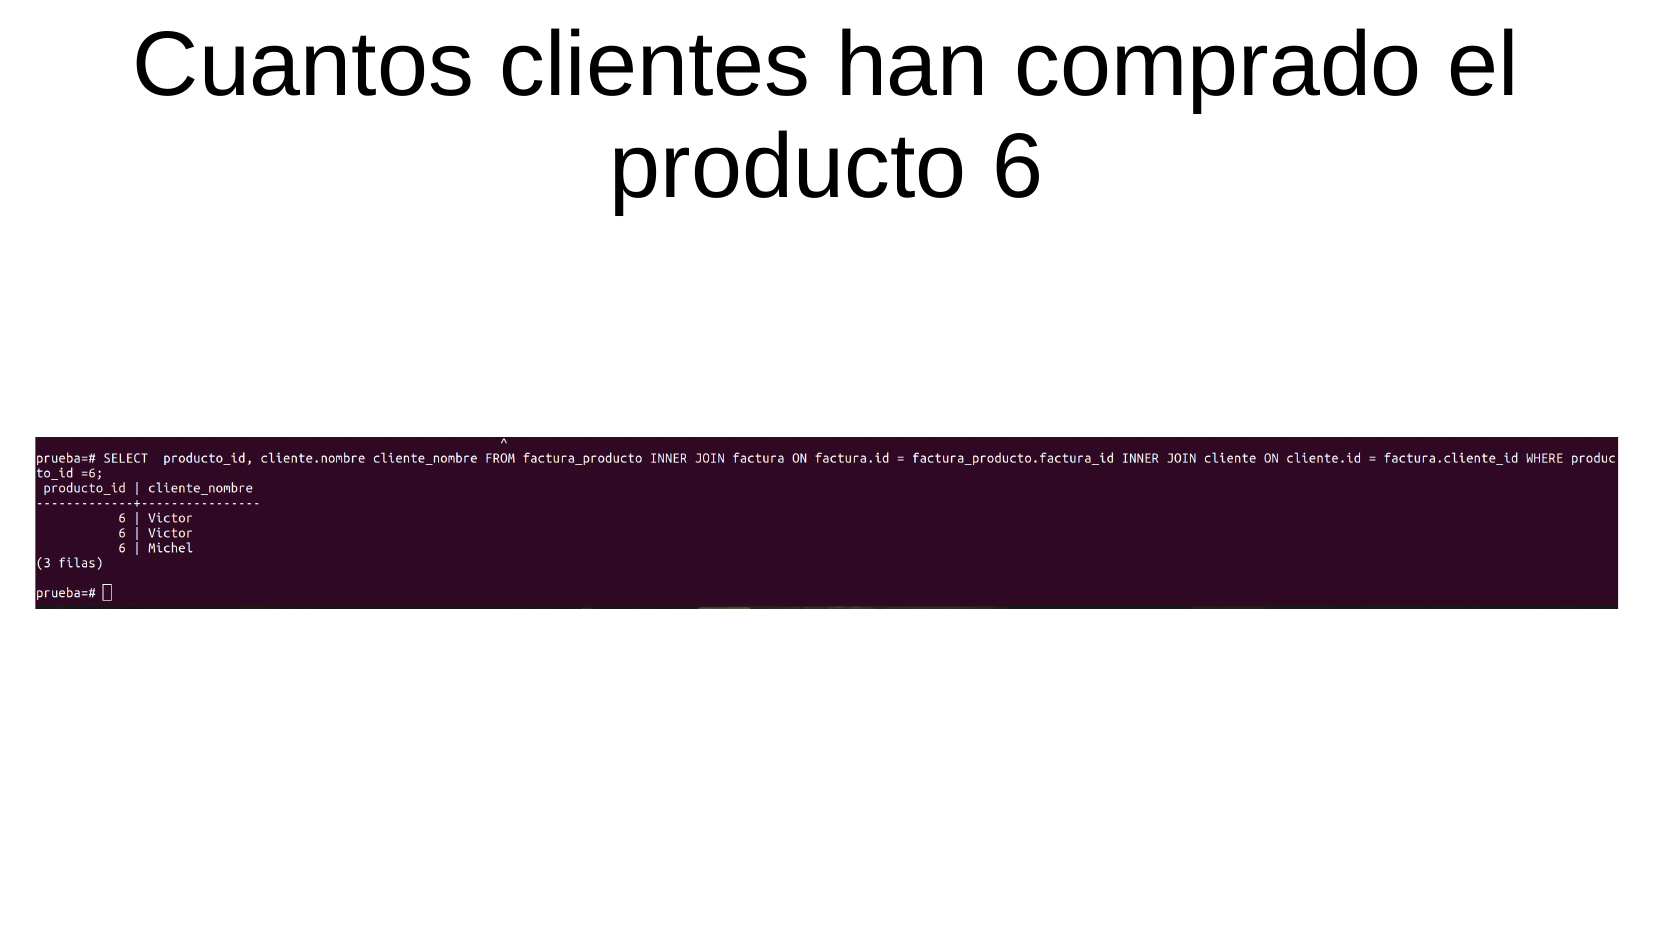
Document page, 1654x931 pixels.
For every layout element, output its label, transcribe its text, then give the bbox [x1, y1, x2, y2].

picture [35, 437, 1619, 609]
title Cuantos clientes han comprado el producto 6 [82, 12, 1571, 218]
